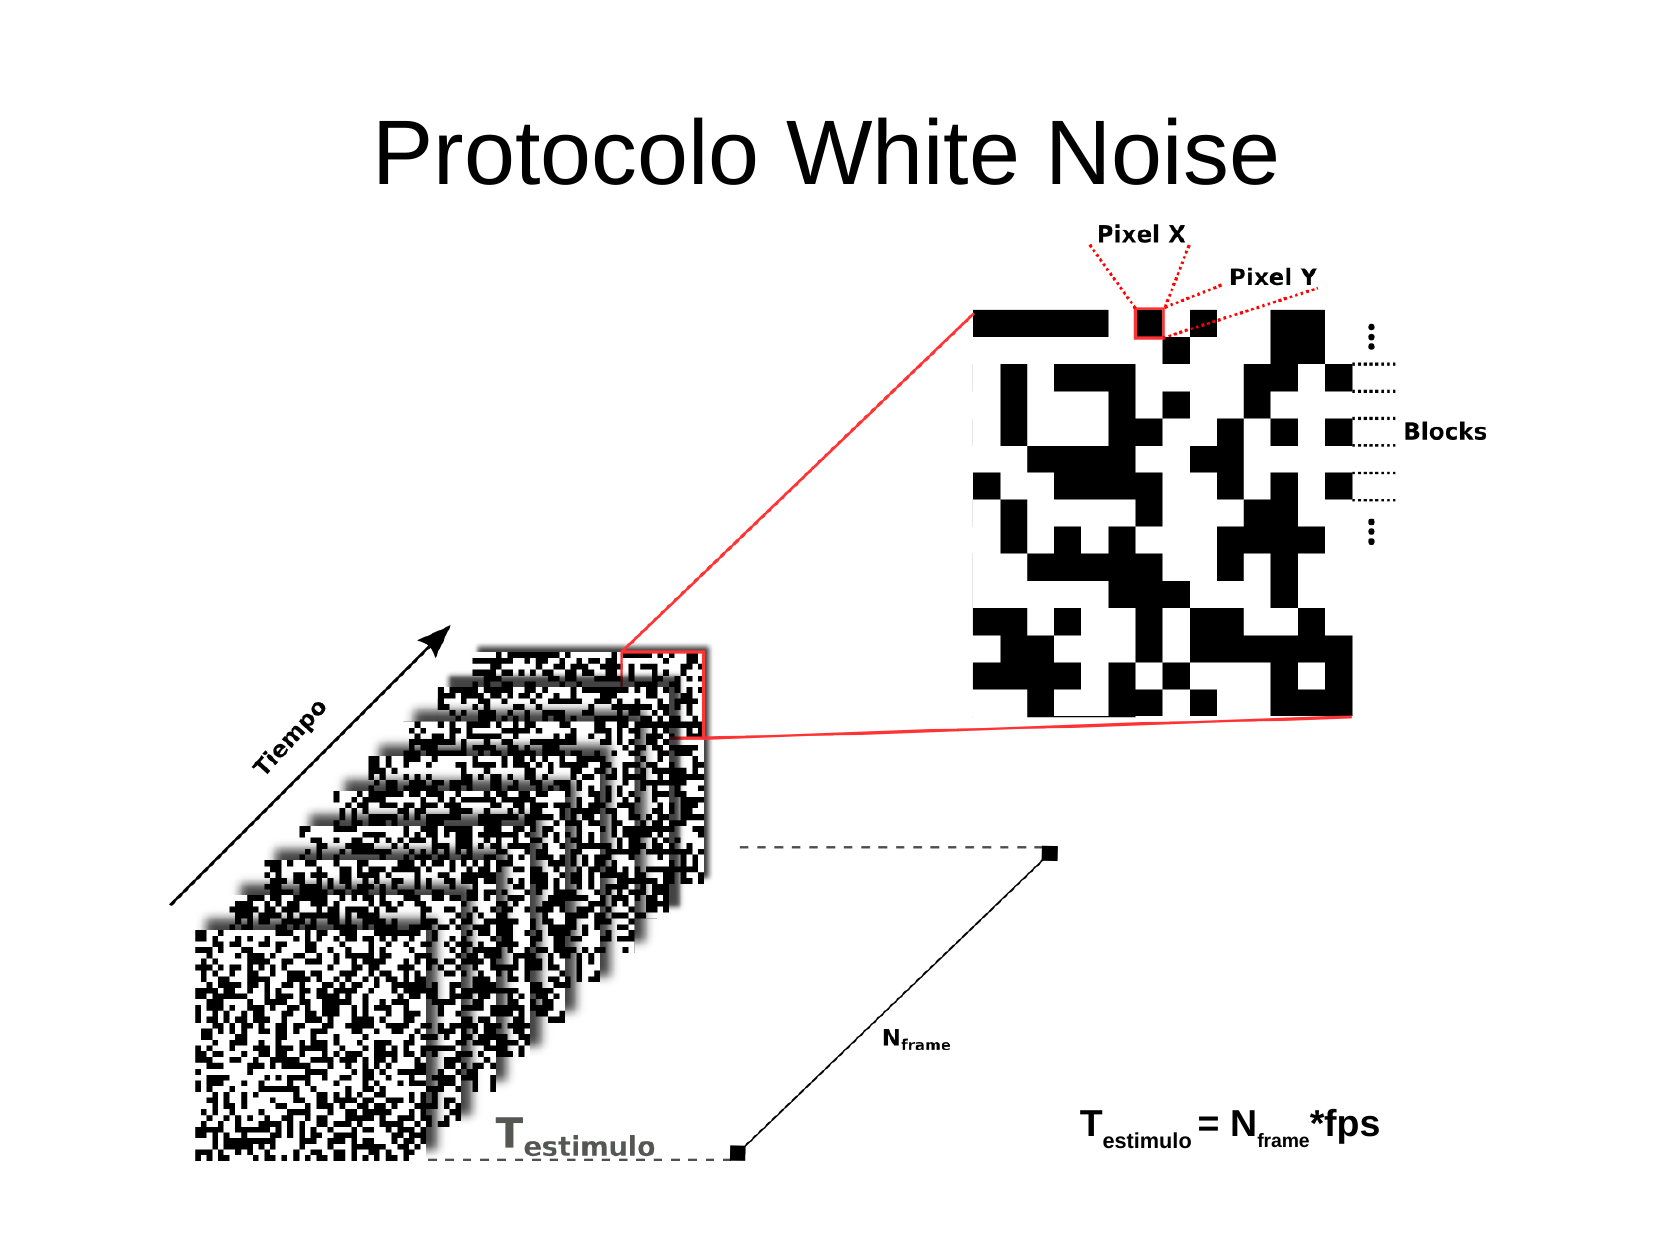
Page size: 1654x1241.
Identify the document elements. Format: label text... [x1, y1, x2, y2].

picture [169, 224, 1486, 1161]
title Protocolo White Noise [82, 49, 1571, 257]
text_box Testimulo = Nframe*fps [1065, 1095, 1396, 1161]
